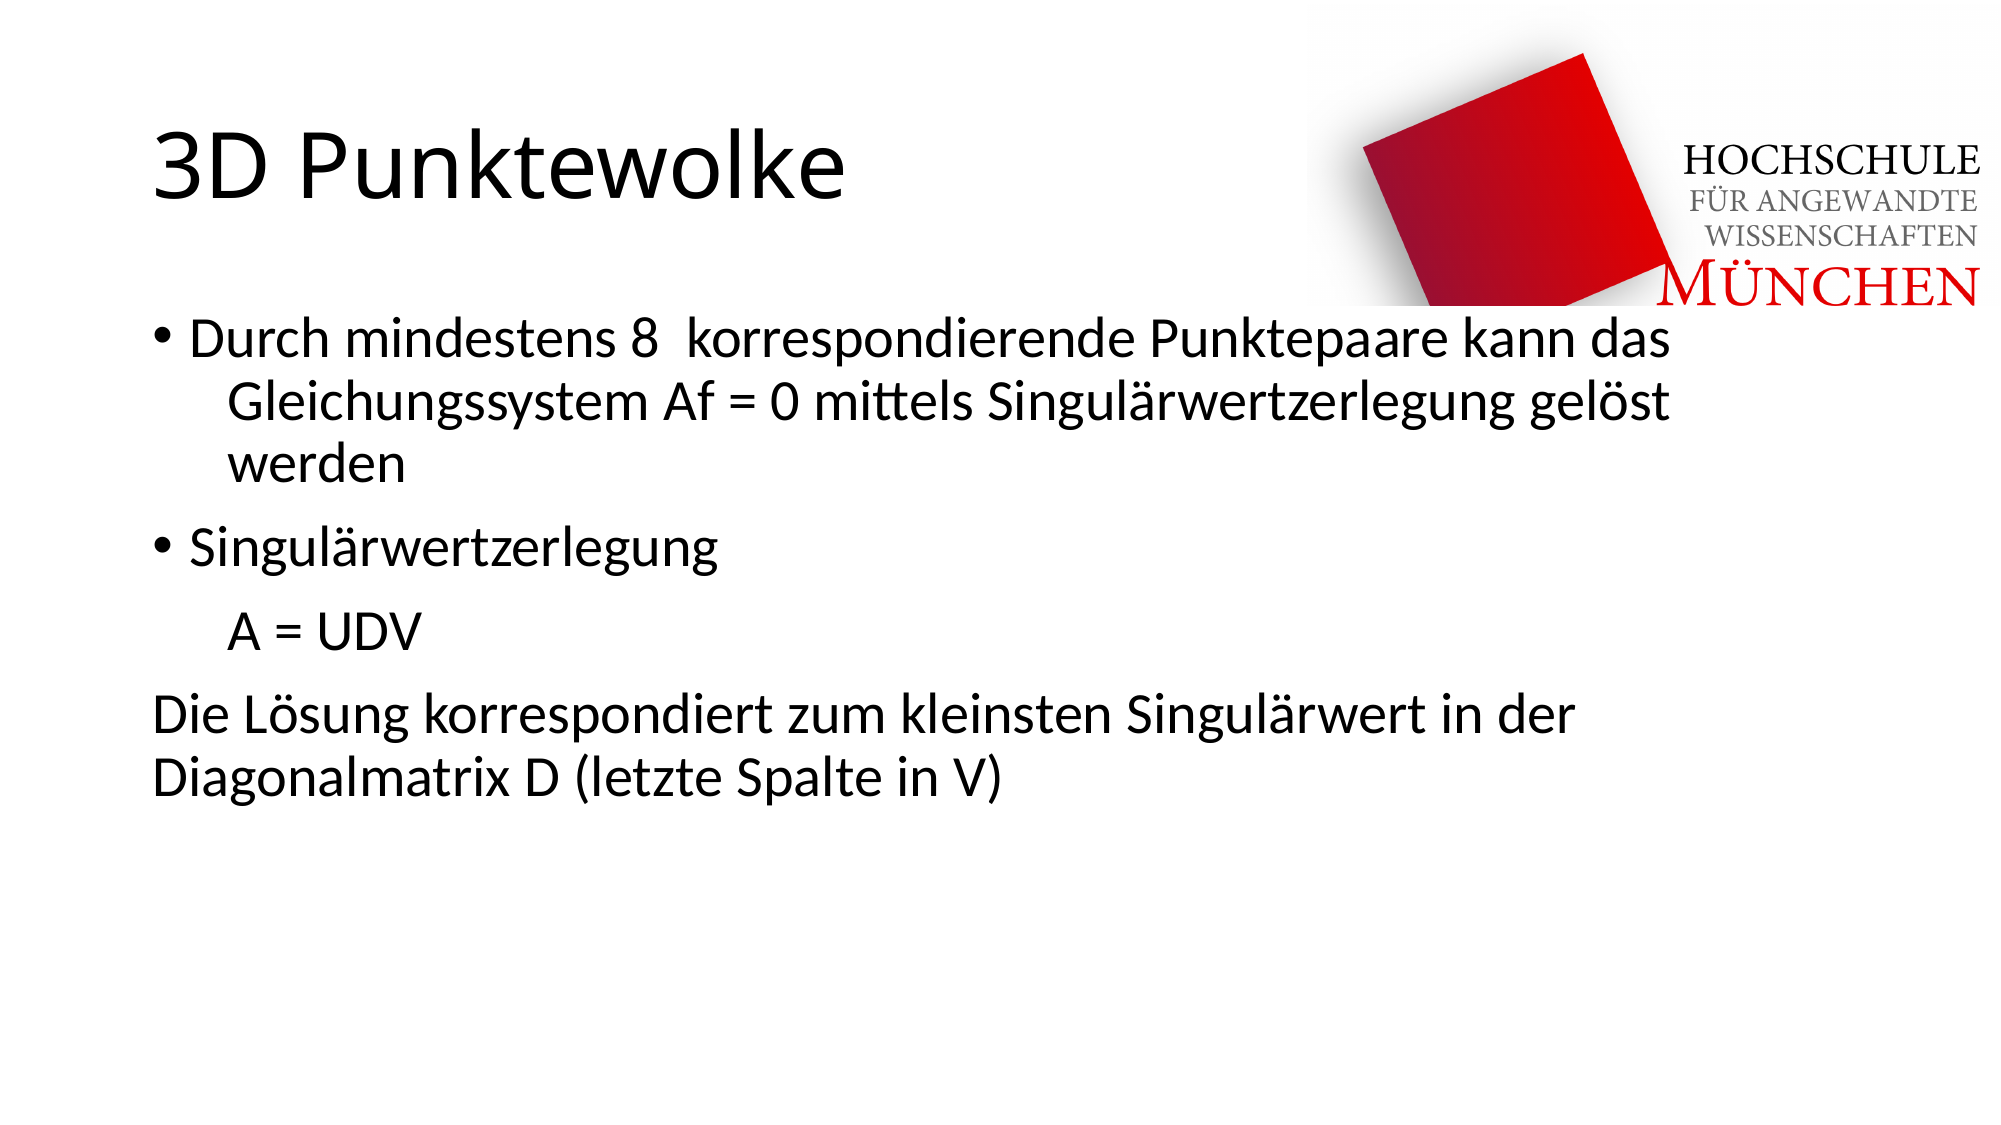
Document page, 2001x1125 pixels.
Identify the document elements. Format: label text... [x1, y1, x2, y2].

list Durch mindestens 8 korrespondierende Punktepaare kann das Gleichungssystem Af = 0 mittels Singulärwertzerlegung gelöst werden Singulärwertzerlegung A = UDV Die Lösung korrespondiert zum kleinsten Singulärwert in der Diagonalmatrix D (letzte Spalte in V) [137, 299, 1863, 1014]
title 3D Punktewolke [137, 59, 1863, 278]
